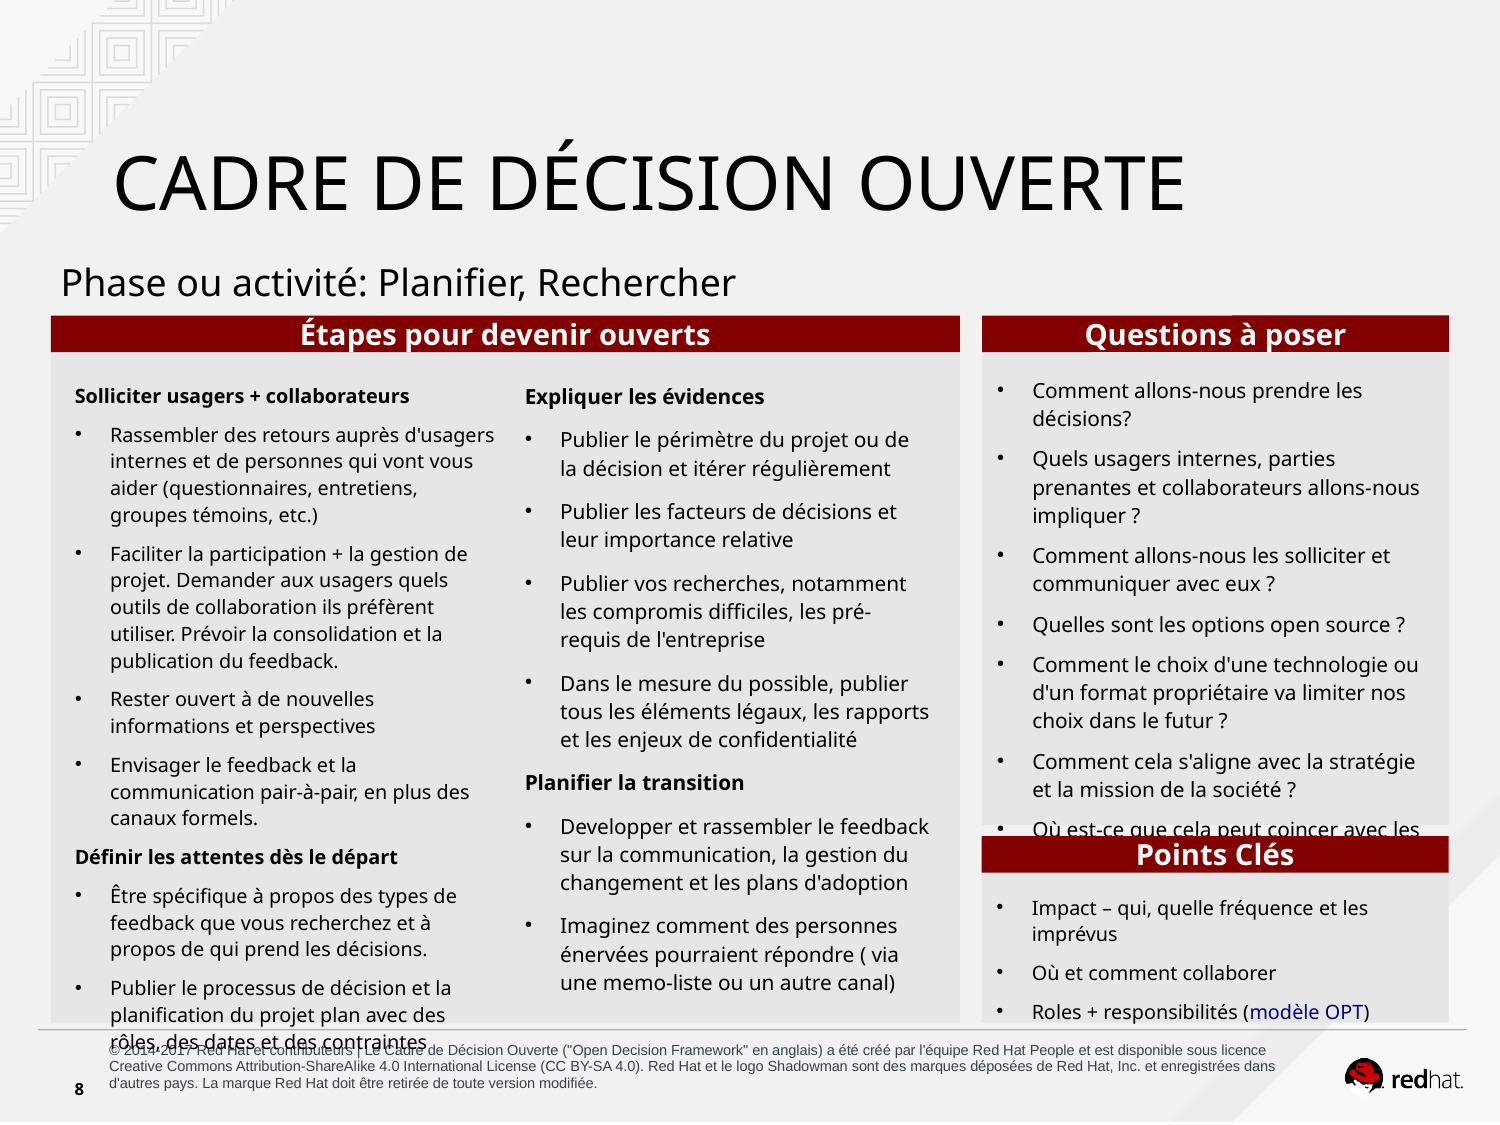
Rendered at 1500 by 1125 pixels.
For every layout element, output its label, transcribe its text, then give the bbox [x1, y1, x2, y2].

text_box Solliciter usagers + collaborateurs Rassembler des retours auprès d'usagers internes et de personnes qui vont vous aider (questionnaires, entretiens, groupes témoins, etc.) Faciliter la participation + la gestion de projet. Demander aux usagers quels outils de collaboration ils préfèrent utiliser. Prévoir la consolidation et la publication du feedback. Rester ouvert à de nouvelles informations et perspectives Envisager le feedback et la communication pair-à-pair, en plus des canaux formels. Définir les attentes dès le départ Être spécifique à propos des types de feedback que vous recherchez et à propos de qui prend les décisions. Publier le processus de décision et la planification du projet plan avec des rôles, des dates et des contraintes [60, 375, 511, 1014]
text_box [113, 1014, 261, 1023]
text_box [323, 1014, 329, 1021]
text_box [262, 1014, 268, 1021]
text_box Expliquer les évidences Publier le périmètre du projet ou de la décision et itérer régulièrement Publier les facteurs de décisions et leur importance relative Publier vos recherches, notamment les compromis difficiles, les pré-requis de l'entreprise Dans le mesure du possible, publier tous les éléments légaux, les rapports et les enjeux de confidentialité Planifier la transition Developper et rassembler le feedback sur la communication, la gestion du changement et les plans d'adoption Imaginez comment des personnes énervées pourraient répondre ( via une memo-liste ou un autre canal) [510, 375, 946, 973]
title Cadre de Décision Ouverte [112, 0, 1388, 233]
picture [0, 0, 1500, 1122]
text_box Comment allons-nous prendre les décisions? Quels usagers internes, parties prenantes et collaborateurs allons-nous impliquer ? Comment allons-nous les solliciter et communiquer avec eux ? Quelles sont les options open source ? Comment le choix d'une technologie ou d'un format propriétaire va limiter nos choix dans le futur ? Comment cela s'aligne avec la stratégie et la mission de la société ? Où est-ce que cela peut coincer avec les valeurs et la culture de Red Hat ? [982, 352, 1450, 825]
text_box Questions à poser [982, 315, 1450, 353]
text_box [262, 1014, 293, 1023]
text_box [282, 1014, 288, 1021]
text_box [232, 1014, 238, 1021]
text_box Phase ou activité: Planifier, Rechercher [45, 249, 976, 360]
text_box [244, 1014, 250, 1021]
text_box [415, 1014, 421, 1021]
text_box [50, 360, 960, 1023]
text_box [113, 1014, 119, 1021]
text_box [294, 1014, 322, 1023]
text_box Impact – qui, quelle fréquence et les imprévus Où et comment collaborer Roles + responsibilités (modèle OPT) [981, 873, 1449, 1023]
text_box Points Clés [981, 836, 1449, 873]
text_box [203, 1014, 209, 1021]
